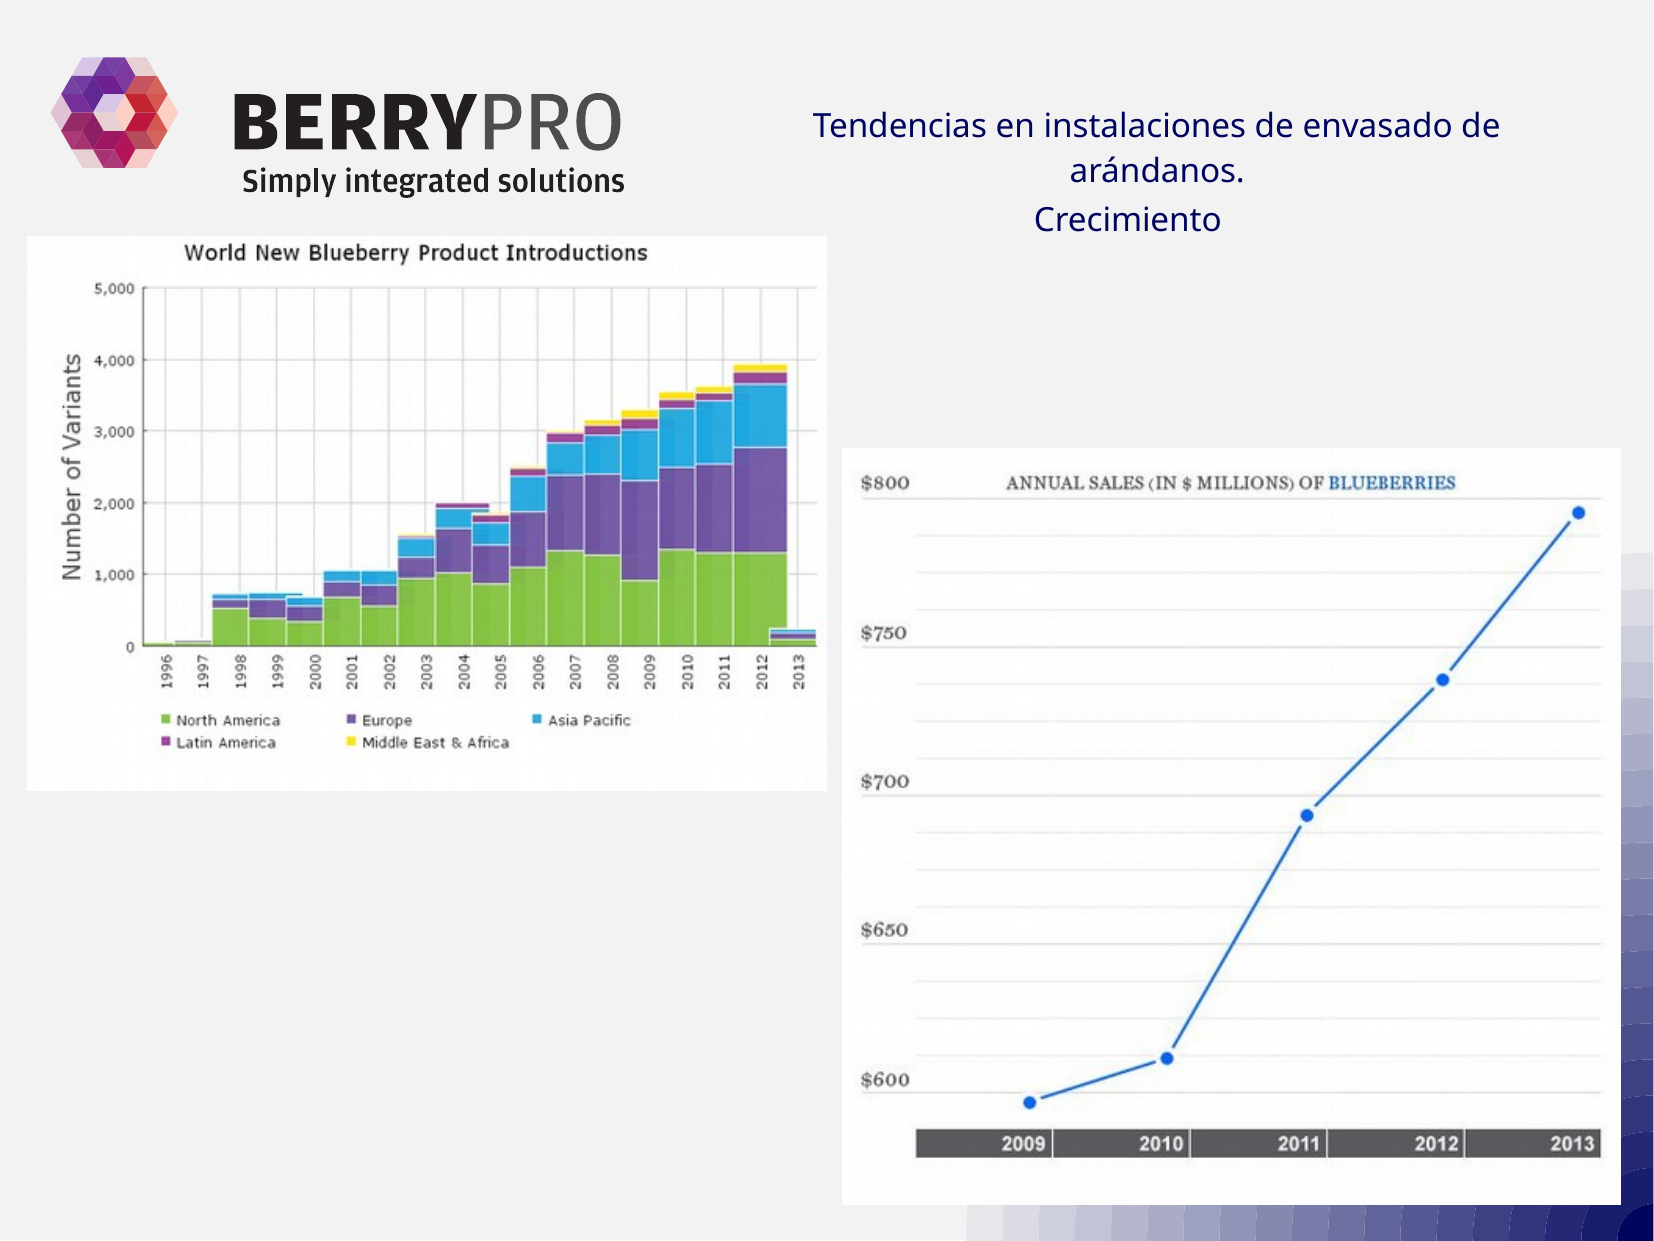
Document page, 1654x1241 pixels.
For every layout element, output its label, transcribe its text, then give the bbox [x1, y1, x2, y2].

text_box Tendencias en instalaciones de envasado de arándanos. [708, 94, 1607, 166]
picture [27, 0, 827, 792]
picture [842, 448, 1621, 1205]
text_box Crecimiento [944, 188, 1312, 260]
